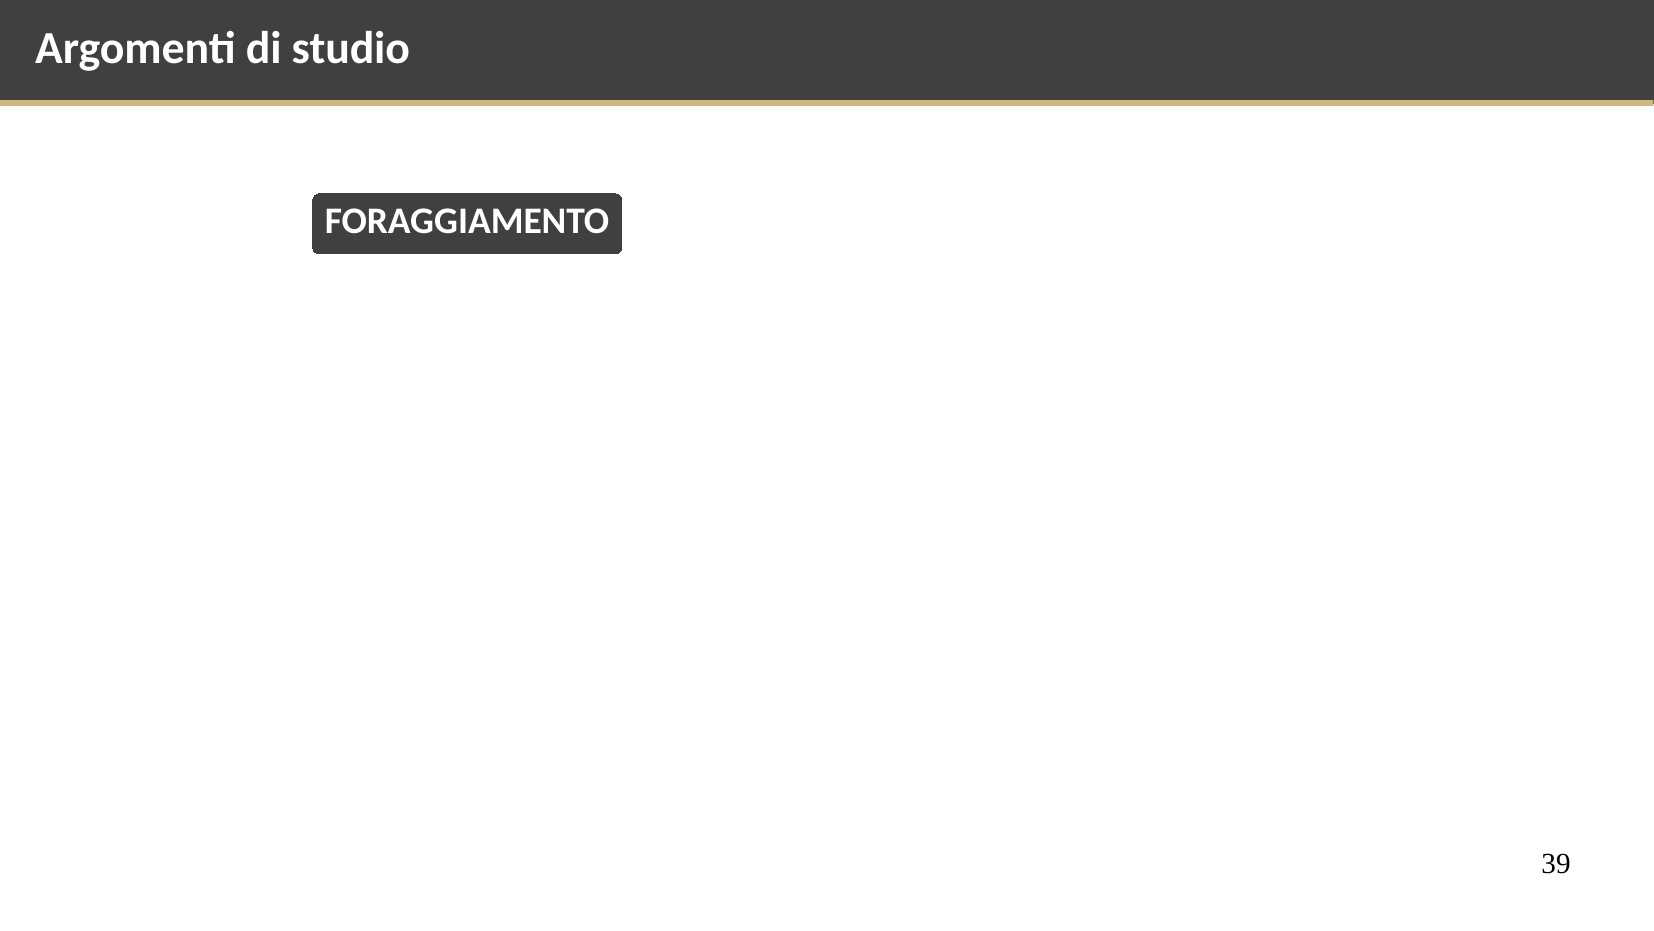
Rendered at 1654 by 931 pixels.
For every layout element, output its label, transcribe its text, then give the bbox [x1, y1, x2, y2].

text_box Argomenti di studio [0, 0, 1654, 100]
text_box FORAGGIAMENTO [312, 193, 622, 254]
